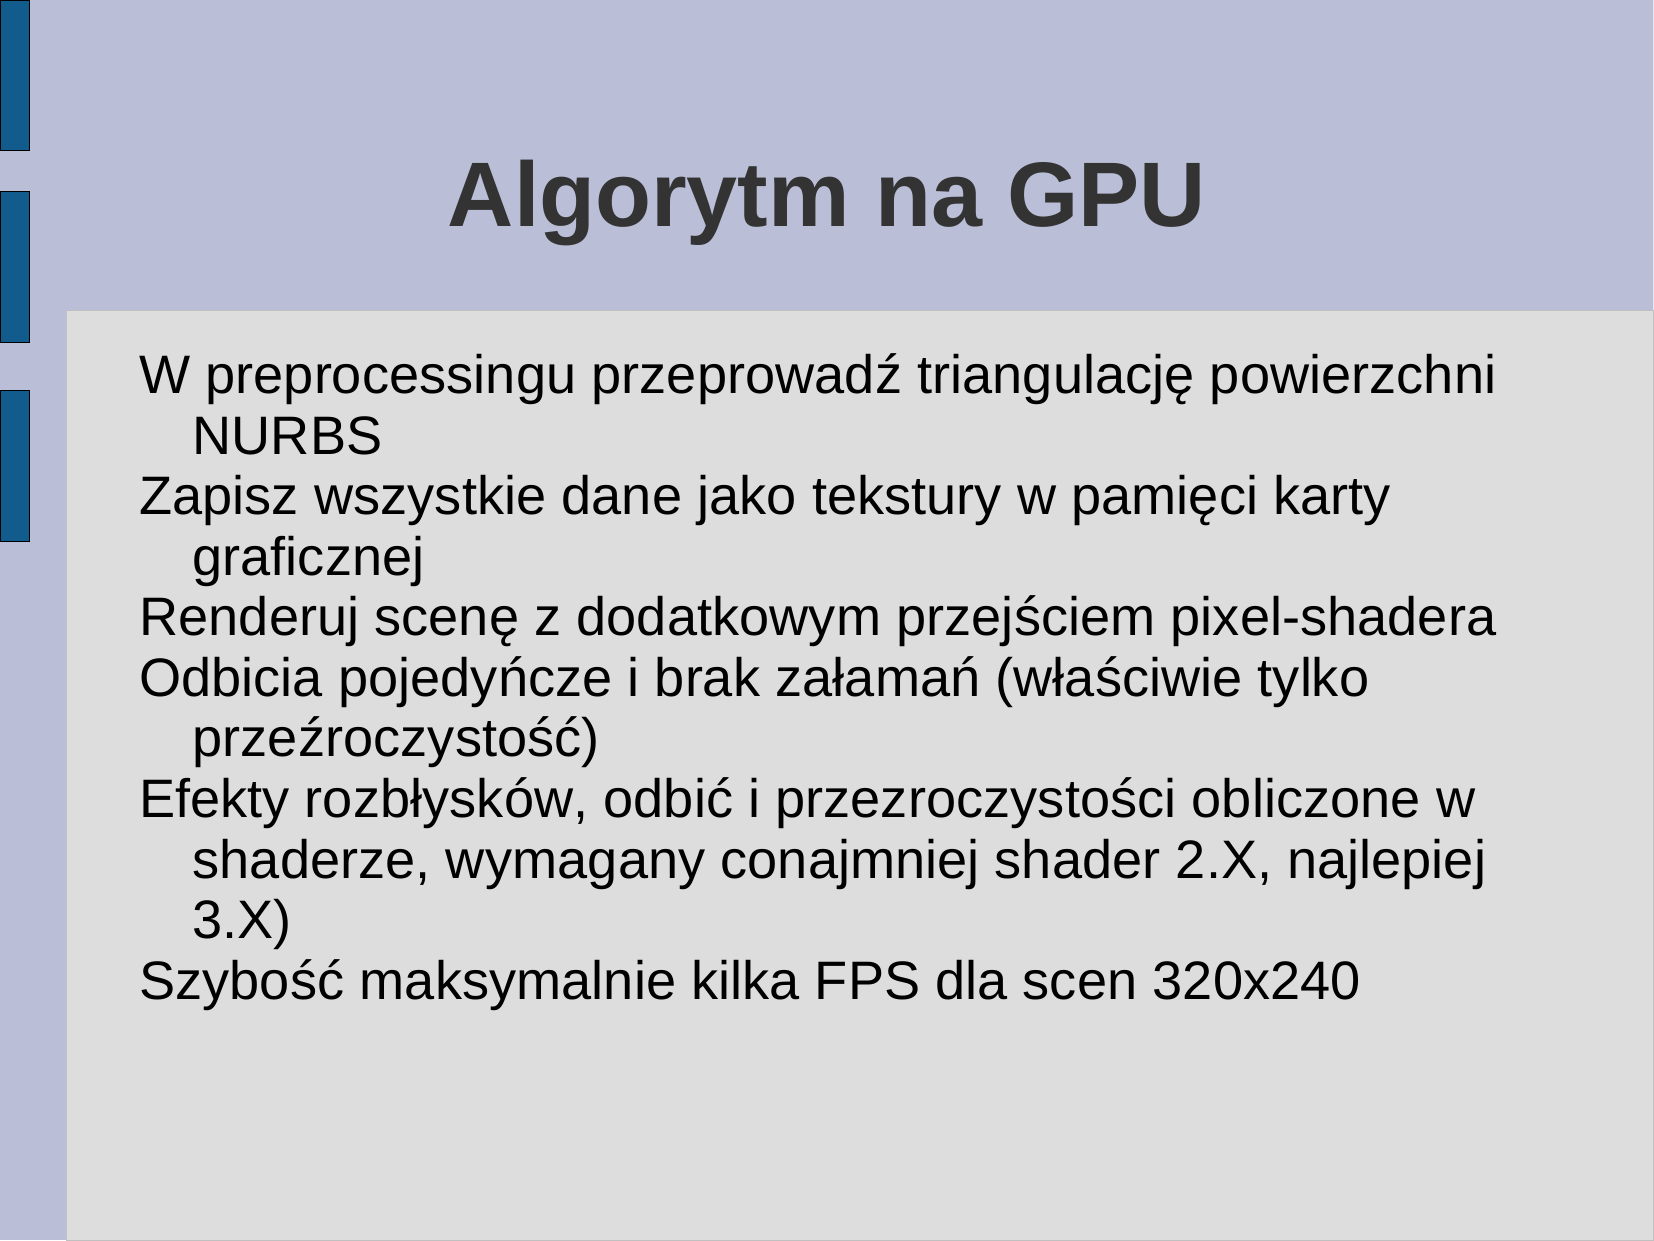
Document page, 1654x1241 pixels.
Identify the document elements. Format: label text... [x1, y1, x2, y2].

list W preprocessingu przeprowadź triangulację powierzchni NURBS Zapisz wszystkie dane jako tekstury w pamięci karty graficznej Renderuj scenę z dodatkowym przejściem pixel-shadera Odbicia pojedyńcze i brak załamań (właściwie tylko przeźroczystość) Efekty rozbłysków, odbić i przezroczystości obliczone w shaderze, wymagany conajmniej shader 2.X, najlepiej 3.X) Szybość maksymalnie kilka FPS dla scen 320x240 [121, 344, 1534, 1127]
title Algorytm na GPU [121, 91, 1534, 299]
